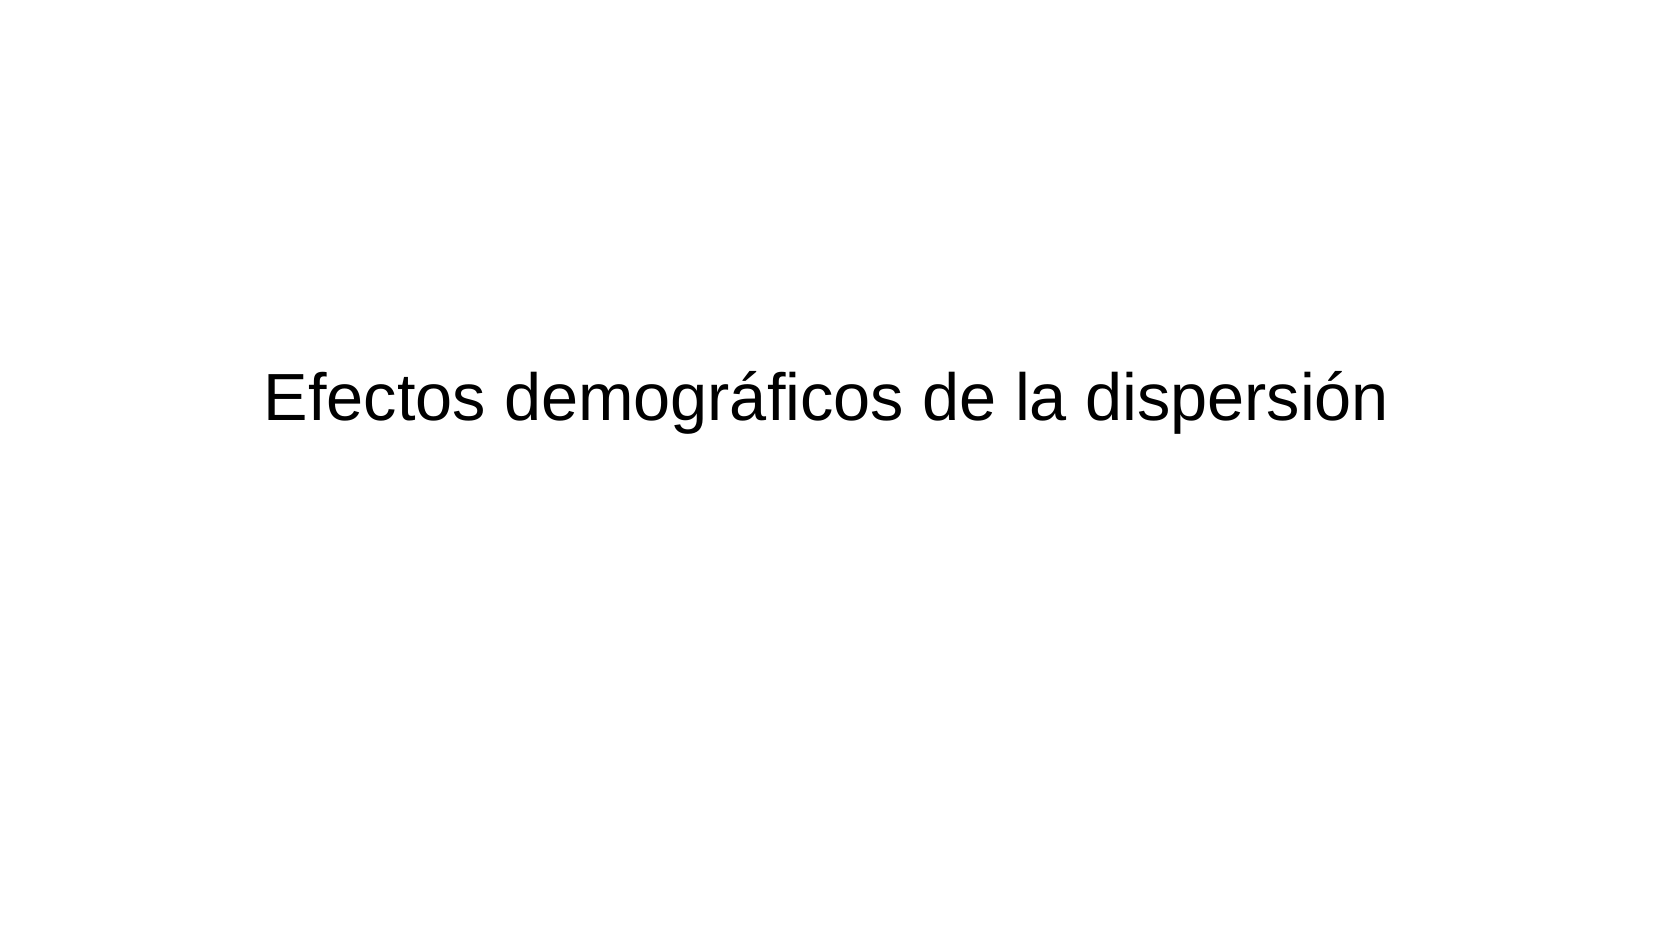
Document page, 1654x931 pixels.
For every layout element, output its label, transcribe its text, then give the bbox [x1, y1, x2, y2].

subtitle Efectos demográficos de la dispersión [82, 37, 1571, 757]
